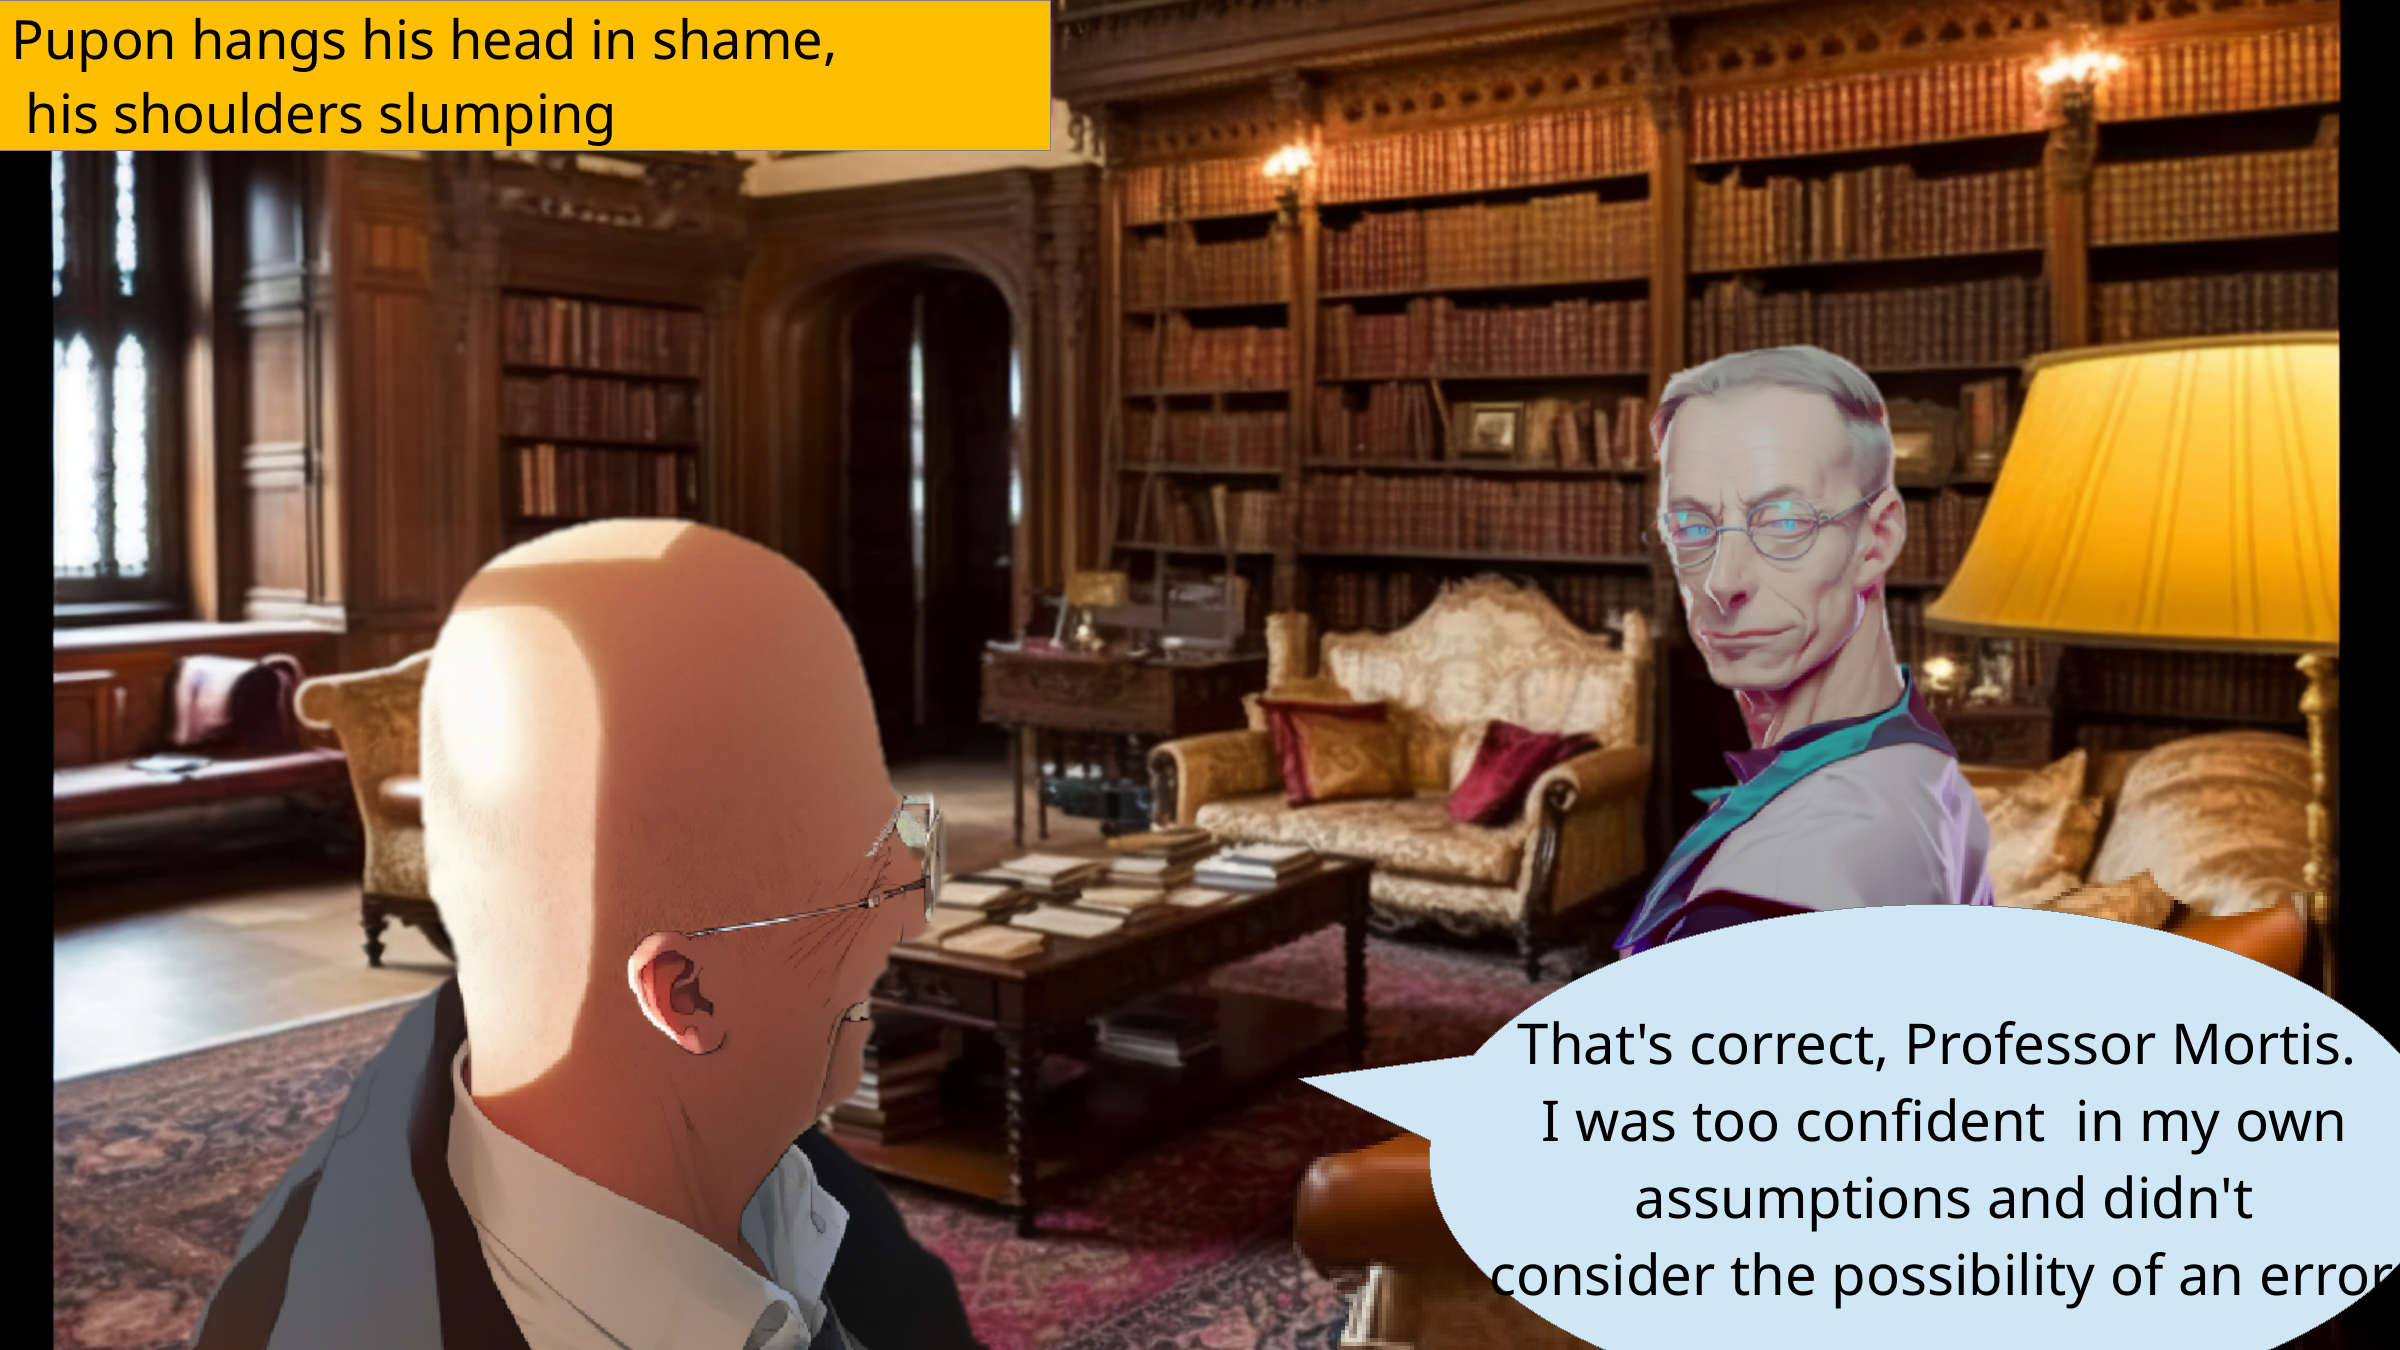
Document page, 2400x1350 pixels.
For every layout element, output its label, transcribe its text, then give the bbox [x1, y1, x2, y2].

text_box Pupon hangs his head in shame, his shoulders slumping [0, 0, 1051, 151]
picture [0, 0, 2400, 1350]
picture [2271, 1264, 2400, 1350]
text_box That's correct, Professor Mortis. I was too confident in my own assumptions and didn't consider the possibility of an error. [1298, 904, 2400, 1350]
